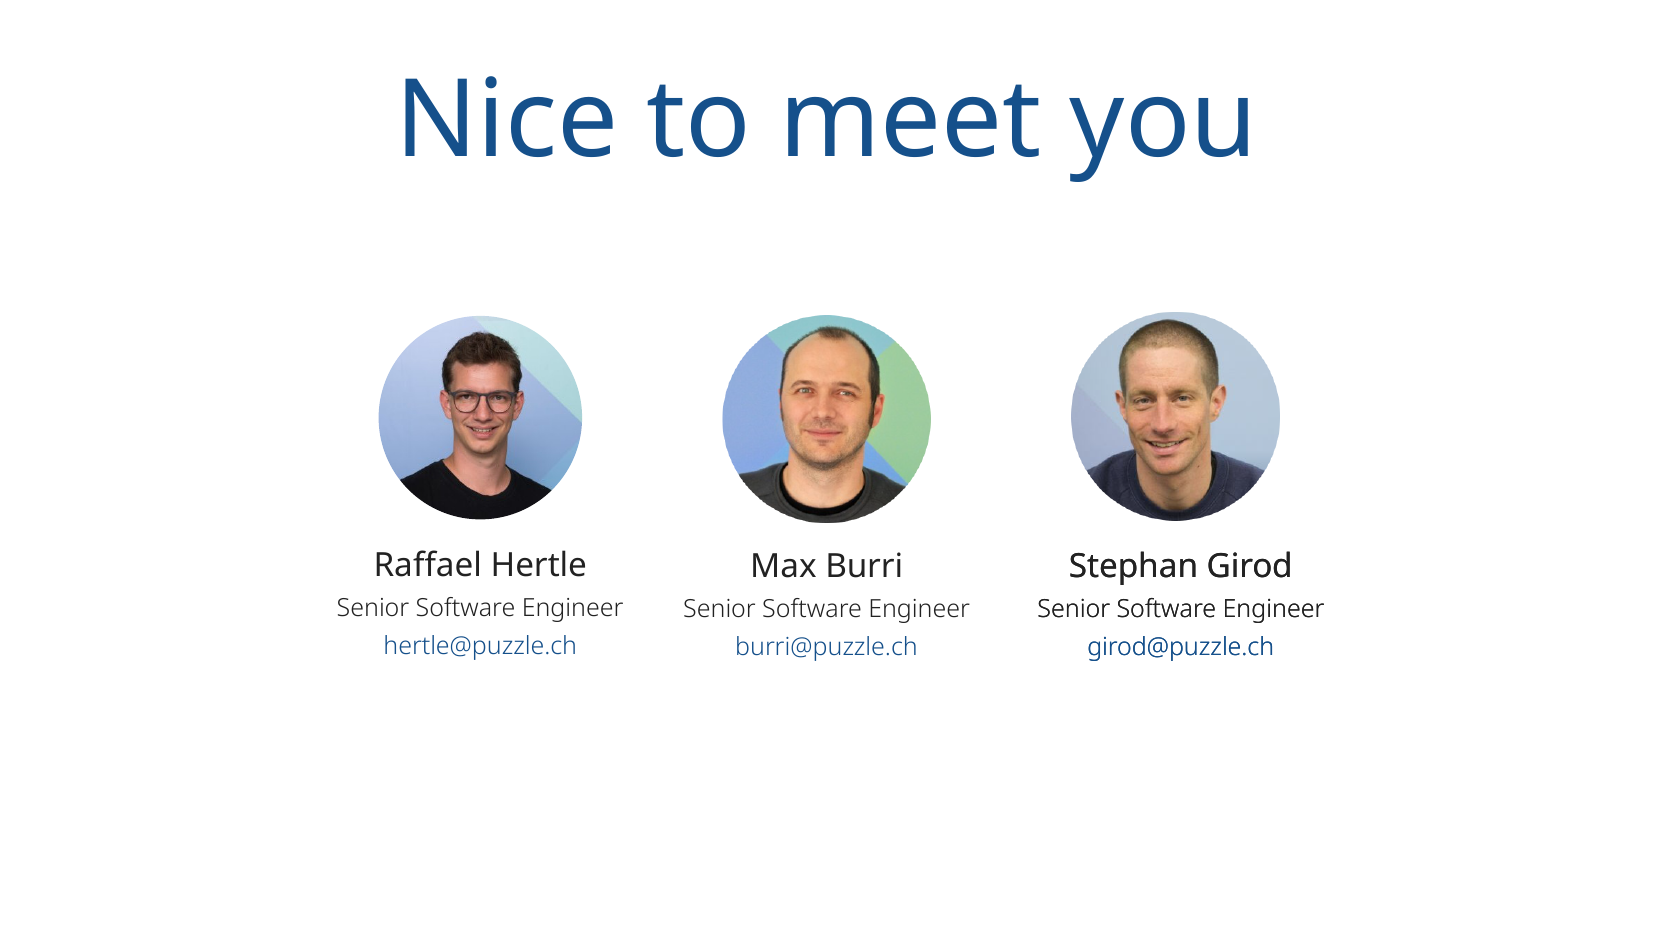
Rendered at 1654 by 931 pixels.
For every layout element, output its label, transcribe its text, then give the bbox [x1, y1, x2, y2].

picture [1067, 307, 1288, 527]
list Raffael Hertle Senior Software Engineer hertle@puzzle.ch [303, 542, 649, 720]
list Max Burri Senior Software Engineer burri@puzzle.ch [649, 542, 1004, 721]
list Stephan Girod Senior Software Engineer girod@puzzle.ch [1004, 542, 1359, 721]
text_box [378, 315, 583, 520]
title Nice to meet you [82, 37, 1571, 193]
picture [720, 312, 934, 525]
